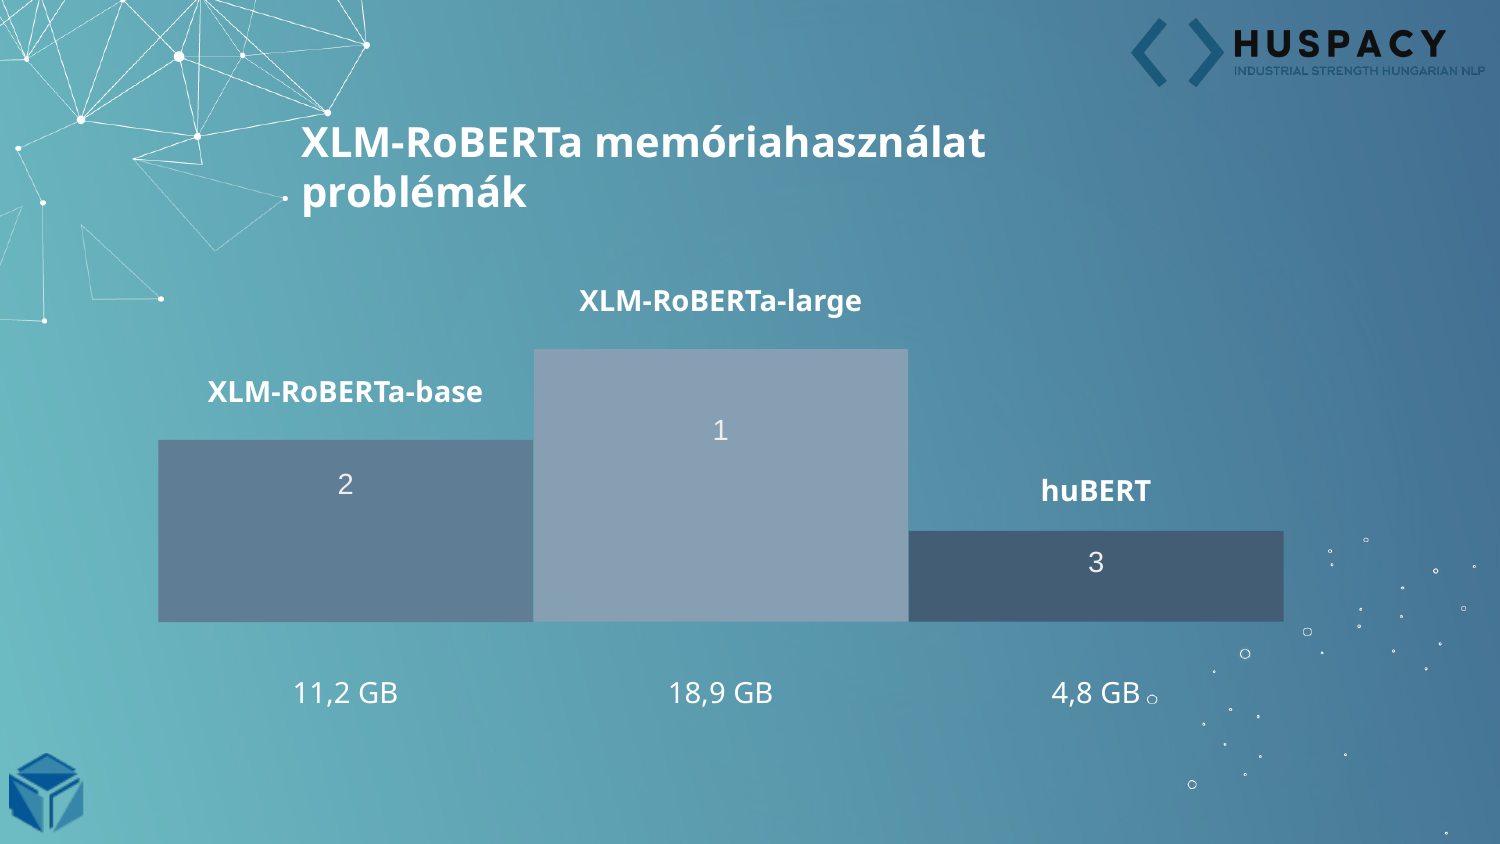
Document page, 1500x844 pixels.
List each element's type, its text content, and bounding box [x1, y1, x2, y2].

text_box 4,8 GB [1034, 659, 1158, 725]
text_box 18,9 GB [637, 659, 805, 725]
title XLM-RoBERTa-base [186, 358, 505, 429]
title huBERT [950, 452, 1243, 523]
text_box [158, 349, 1284, 623]
text_box 1 [690, 403, 751, 568]
text_box 3 [1070, 535, 1123, 617]
text_box 2 [297, 458, 394, 604]
picture [0, 0, 1500, 844]
title XLM-RoBERTa-large [551, 267, 891, 338]
text_box 11,2 GB [250, 659, 441, 725]
text_box XLM-RoBERTa memóriahasználat problémák [286, 100, 1214, 231]
